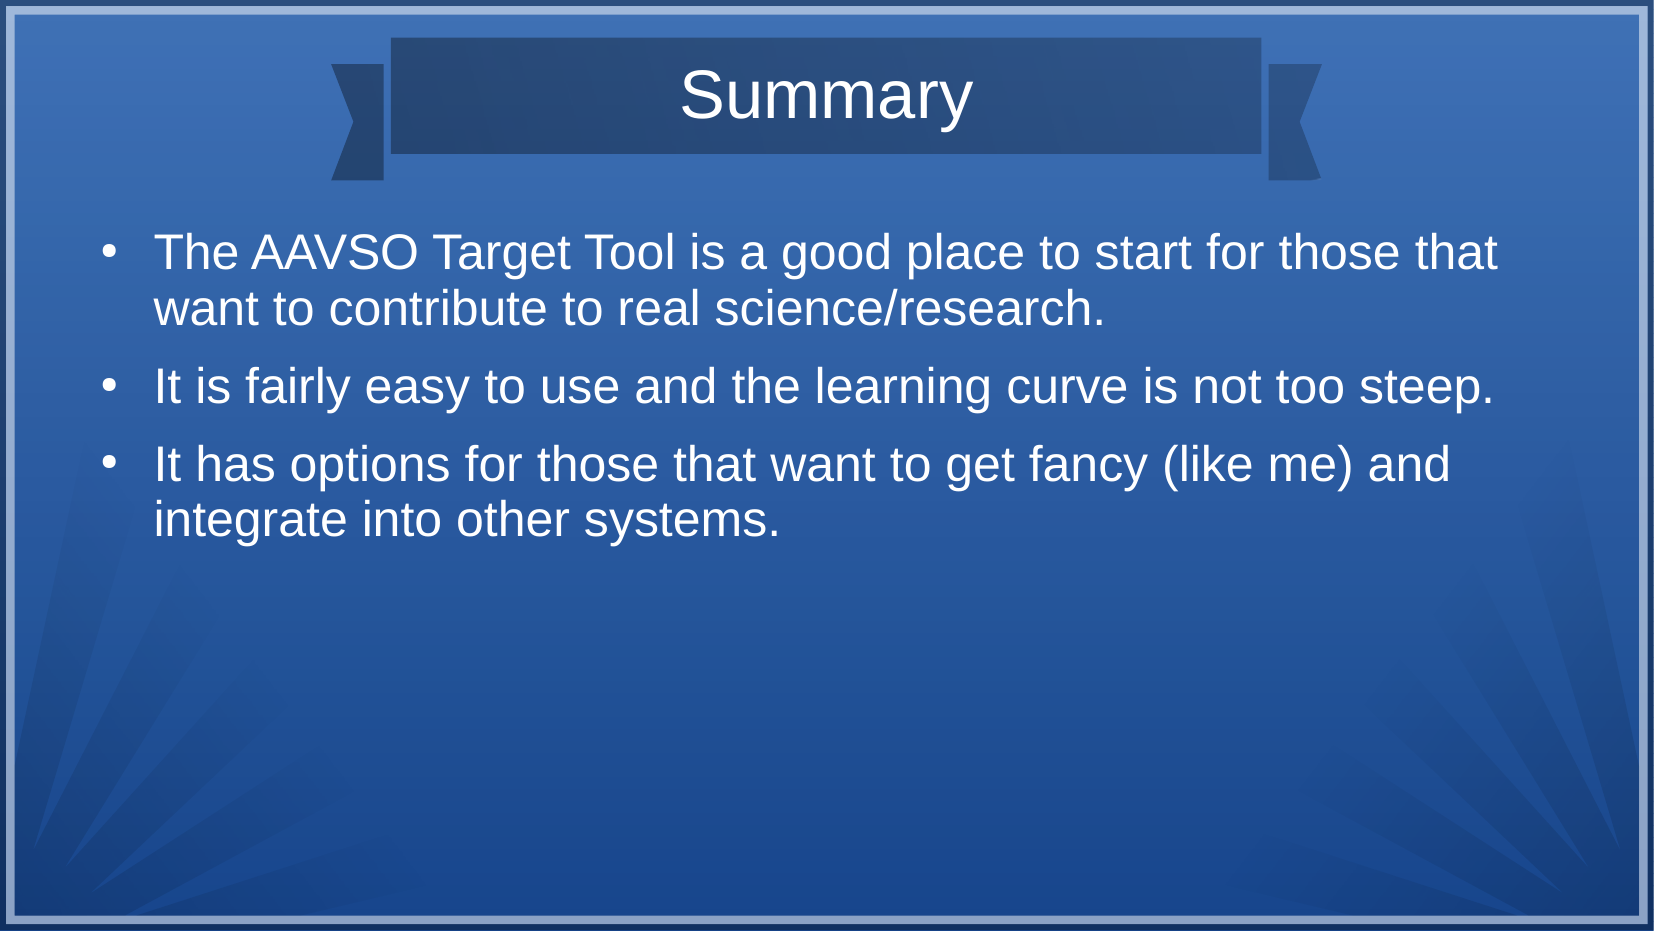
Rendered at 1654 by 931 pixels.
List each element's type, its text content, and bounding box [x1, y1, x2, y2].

title Summary [389, 35, 1264, 154]
list The AAVSO Target Tool is a good place to start for those that want to contribute to real science/research. It is fairly easy to use and the learning curve is not too steep. It has options for those that want to get fancy (like me) and integrate into other systems. [82, 224, 1571, 848]
